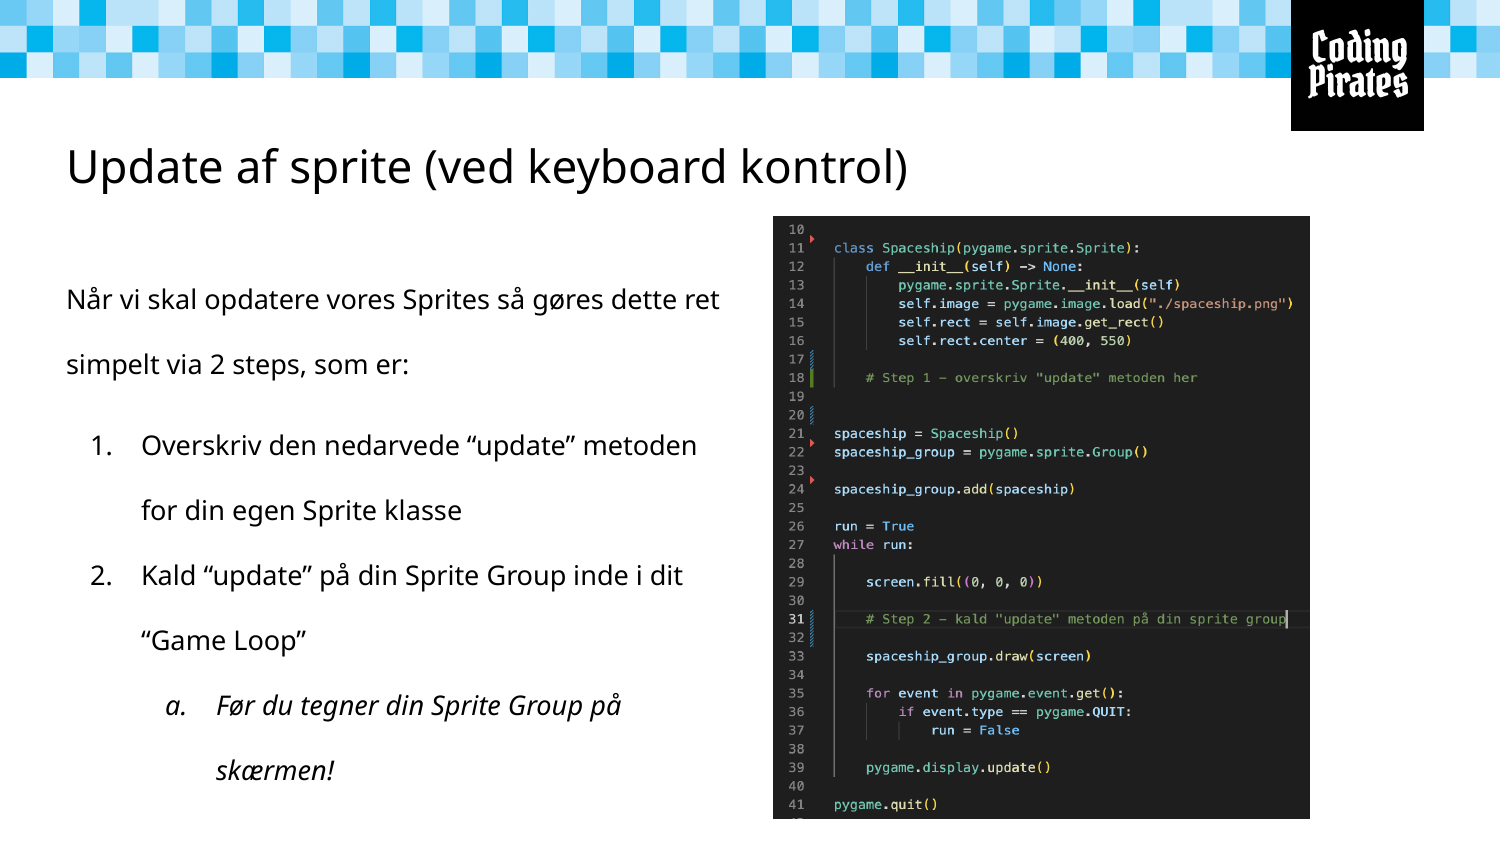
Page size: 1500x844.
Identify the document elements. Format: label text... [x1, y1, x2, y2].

picture [773, 216, 1310, 819]
picture [0, 0, 1056, 78]
picture [1291, 0, 1424, 131]
title Update af sprite (ved keyboard kontrol) [51, 123, 1388, 217]
list Når vi skal opdatere vores Sprites så gøres dette ret simpelt via 2 steps, som er: Overskriv den nedarvede “update” metoden for din egen Sprite klasse Kald “update” på din Sprite Group inde i dit “Game Loop” Før du tegner din Sprite Group på skærmen! [51, 234, 749, 800]
